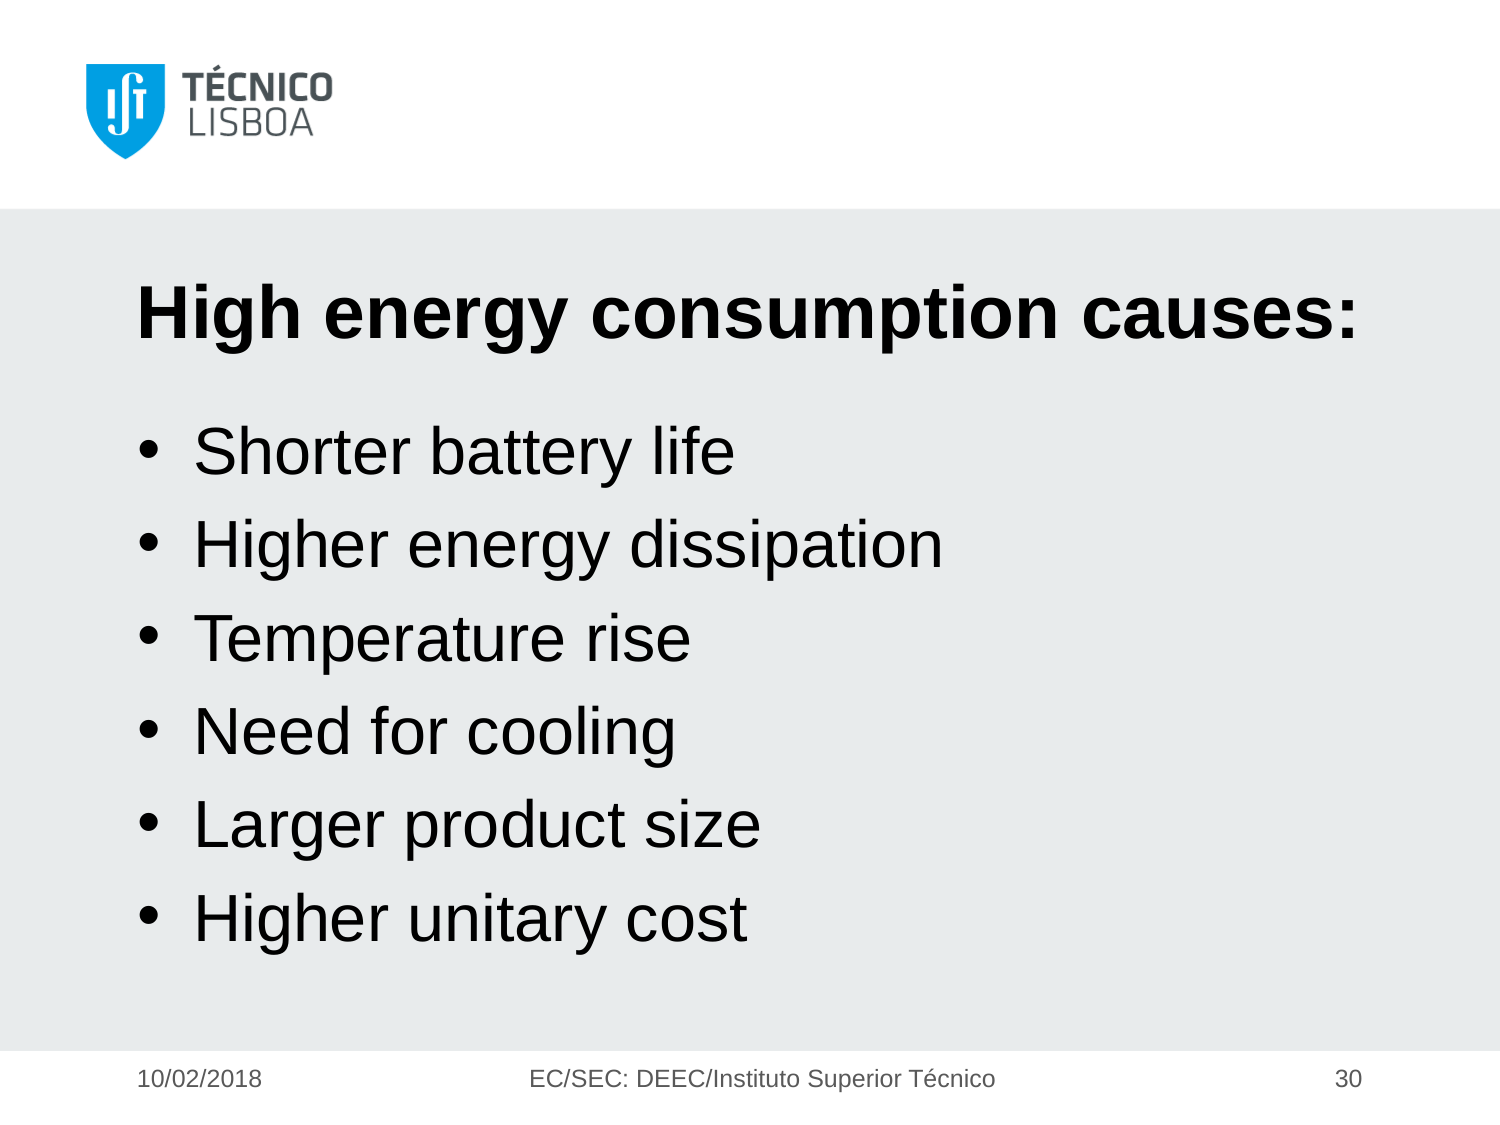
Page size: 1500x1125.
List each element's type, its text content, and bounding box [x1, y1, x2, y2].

list Shorter battery life Higher energy dissipation Temperature rise Need for cooling Larger product size Higher unitary cost [121, 400, 1378, 1005]
picture [0, 0, 1500, 1125]
footer EC/SEC: DEEC/Instituto Superior Técnico [512, 1052, 1021, 1103]
title High energy consumption causes: [121, 237, 1378, 381]
slide_number 10/02/2018 [121, 1052, 425, 1103]
slide_number <number> [1077, 1052, 1378, 1103]
